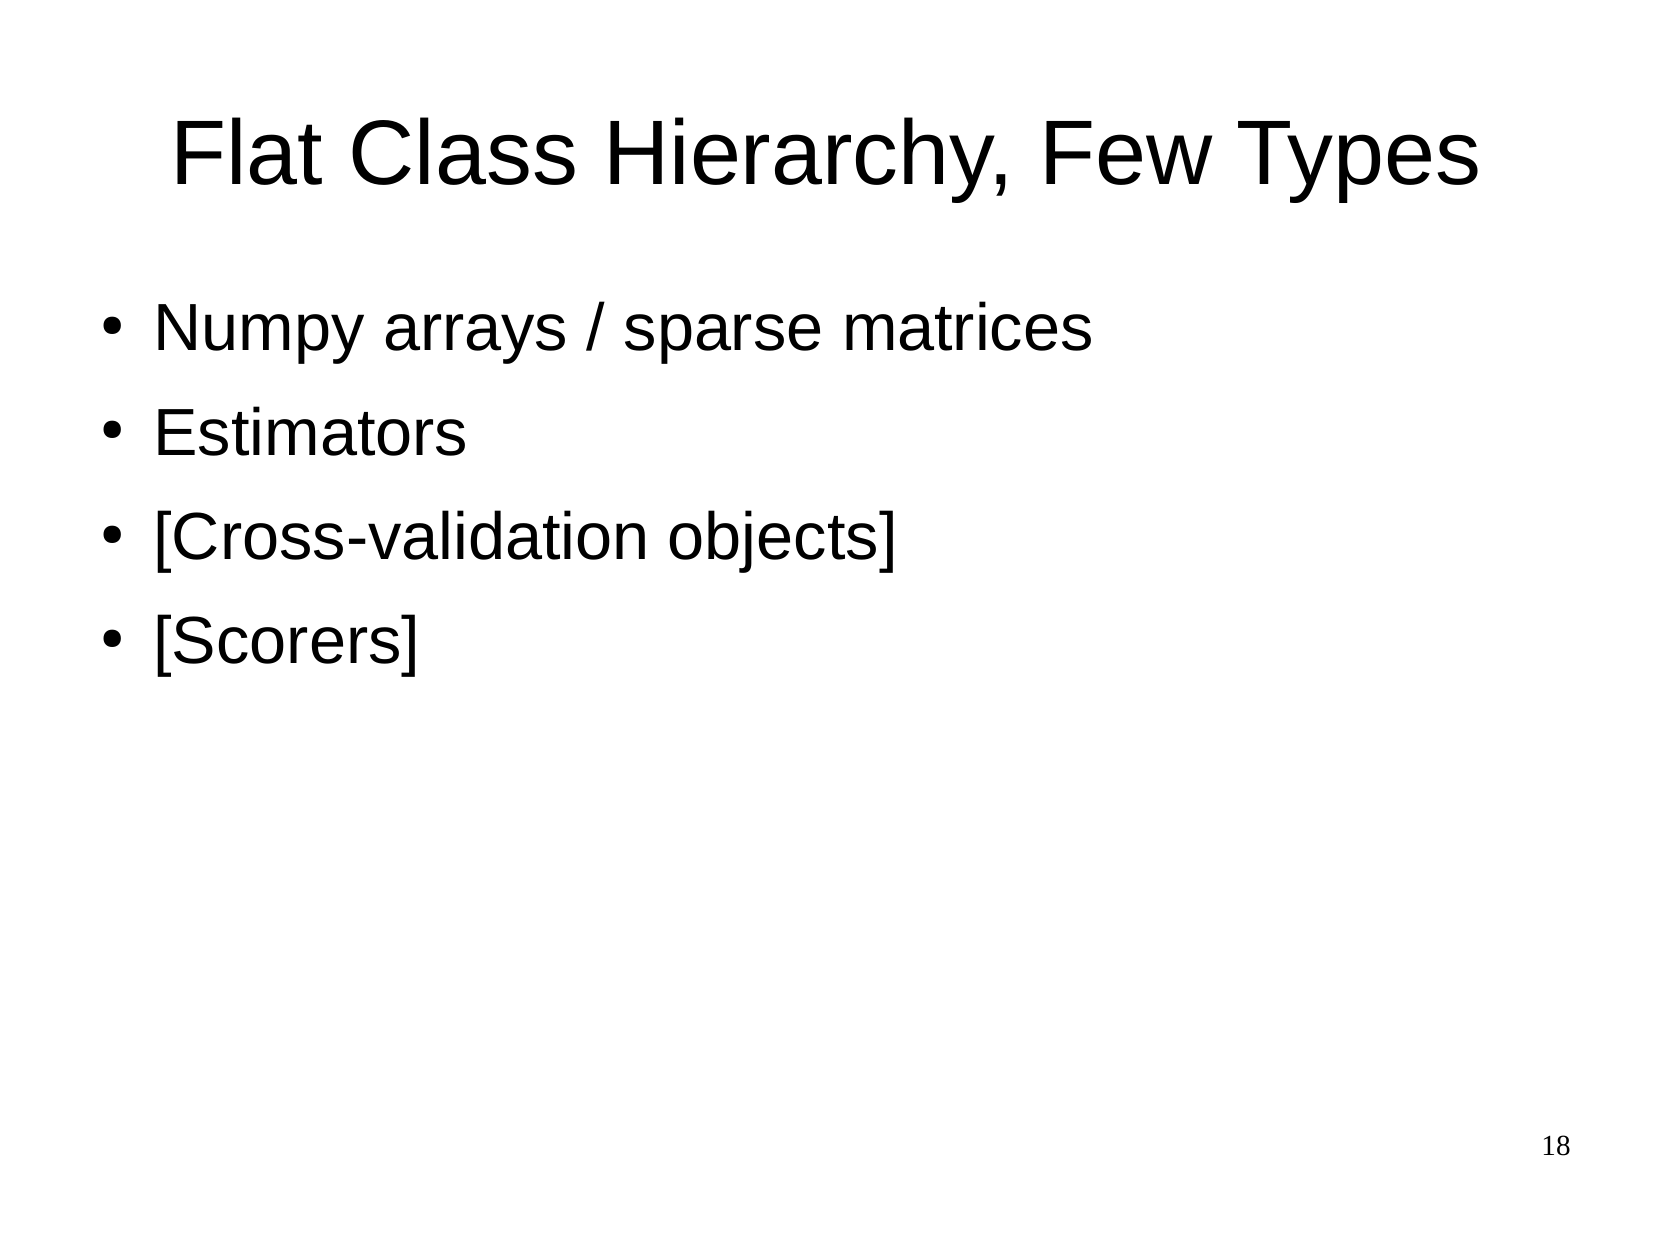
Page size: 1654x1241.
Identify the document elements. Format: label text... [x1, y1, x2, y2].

list Numpy arrays / sparse matrices Estimators [Cross-validation objects] [Scorers] [82, 290, 1571, 1010]
title Flat Class Hierarchy, Few Types [82, 49, 1571, 257]
